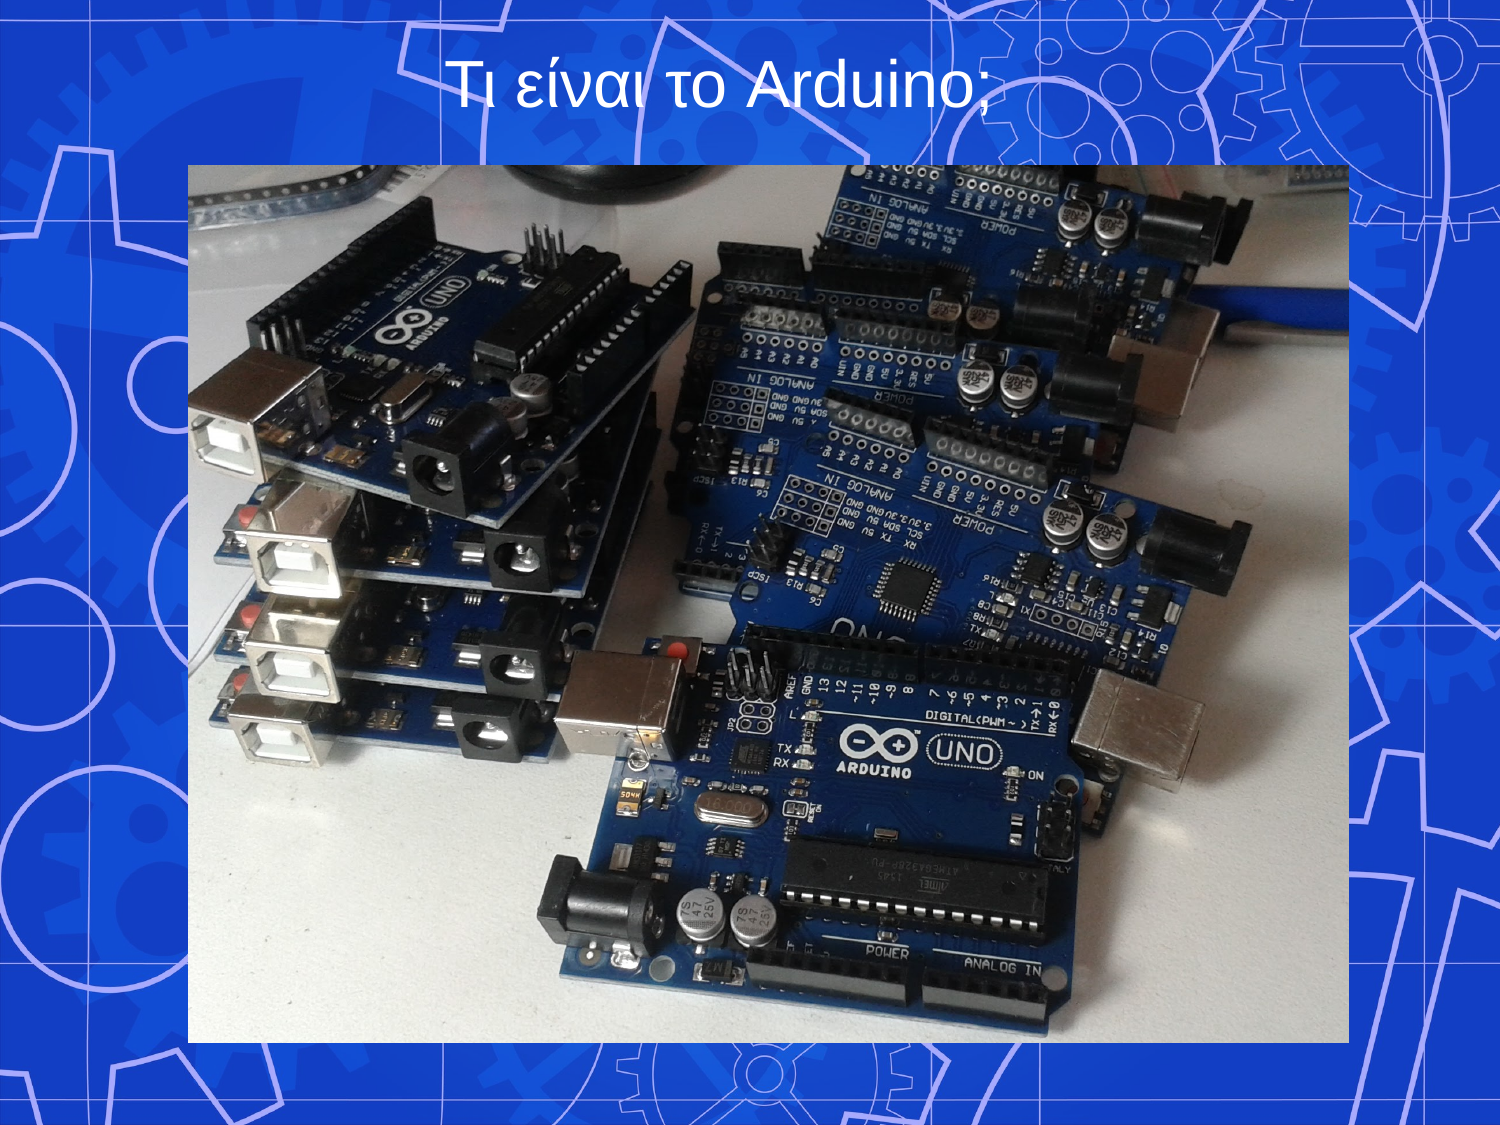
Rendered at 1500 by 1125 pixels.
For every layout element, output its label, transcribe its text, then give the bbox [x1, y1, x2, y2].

text_box Τι είναι το Arduino; [270, 33, 1169, 129]
picture [188, 165, 1349, 1043]
